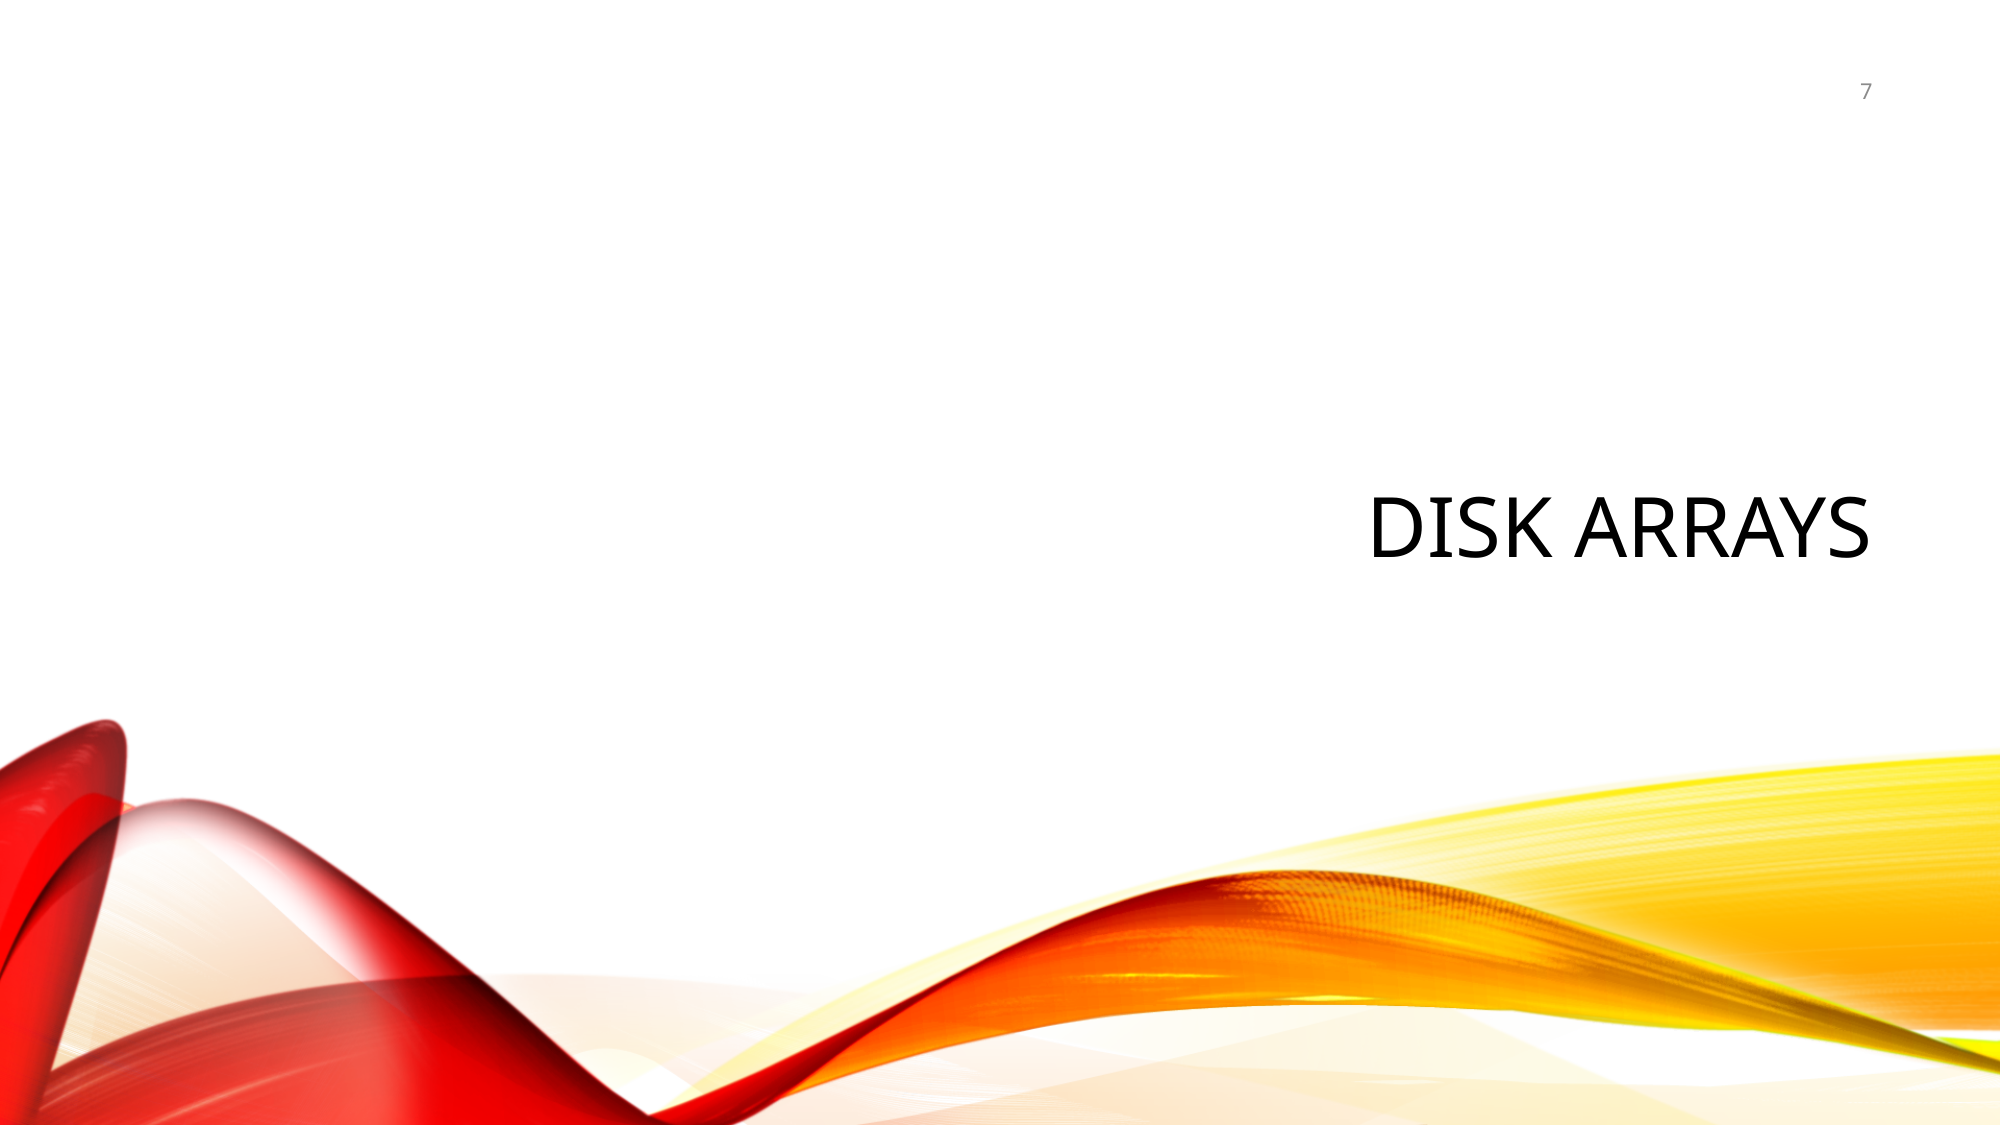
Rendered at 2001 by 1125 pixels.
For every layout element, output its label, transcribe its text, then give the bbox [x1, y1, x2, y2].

title Disk arrays [112, 123, 1888, 584]
picture [0, 717, 2000, 1125]
slide_number <number> [1781, 62, 1888, 123]
